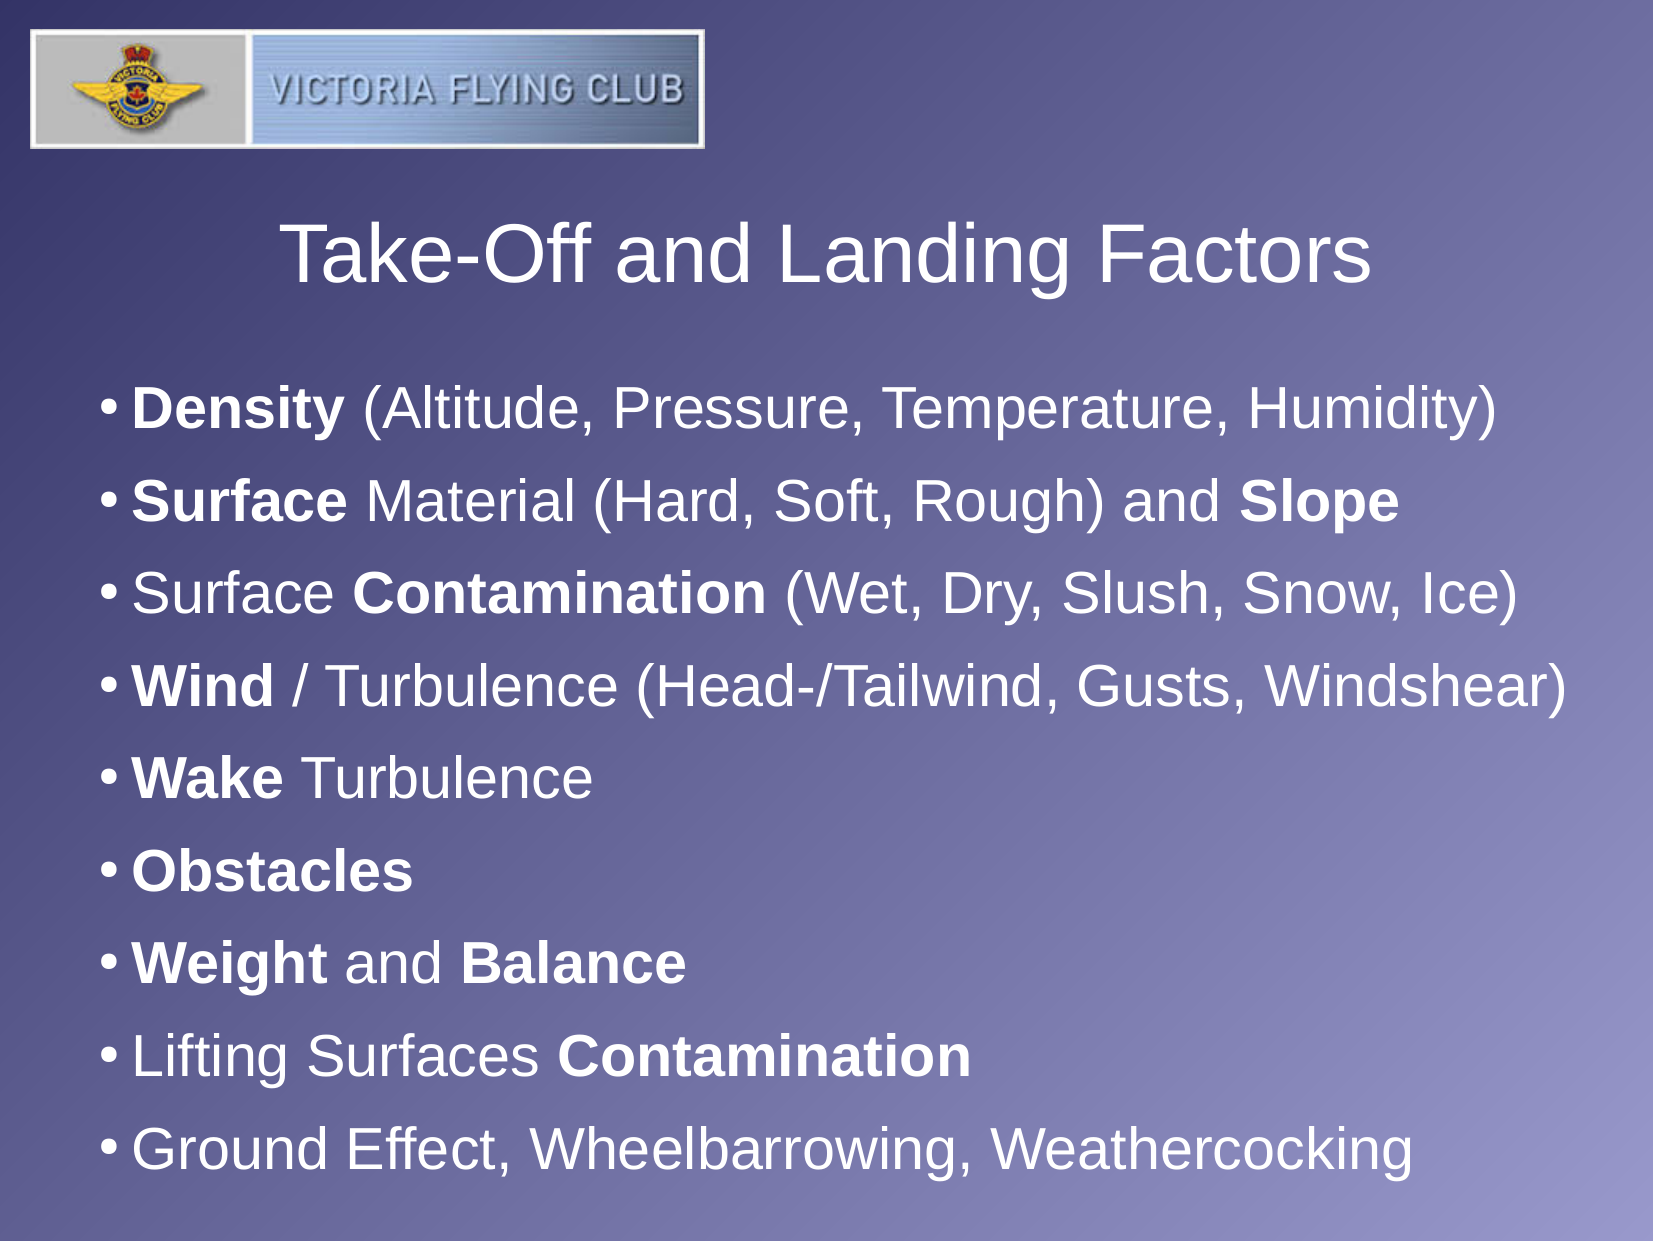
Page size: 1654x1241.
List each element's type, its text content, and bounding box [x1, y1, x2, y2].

picture [30, 29, 705, 149]
title Take-Off and Landing Factors [82, 150, 1571, 358]
list Density (Altitude, Pressure, Temperature, Humidity) Surface Material (Hard, Soft, Rough) and Slope Surface Contamination (Wet, Dry, Slush, Snow, Ice) Wind / Turbulence (Head-/Tailwind, Gusts, Windshear) Wake Turbulence Obstacles Weight and Balance Lifting Surfaces Contamination Ground Effect, Wheelbarrowing, Weathercocking [82, 375, 1571, 1201]
